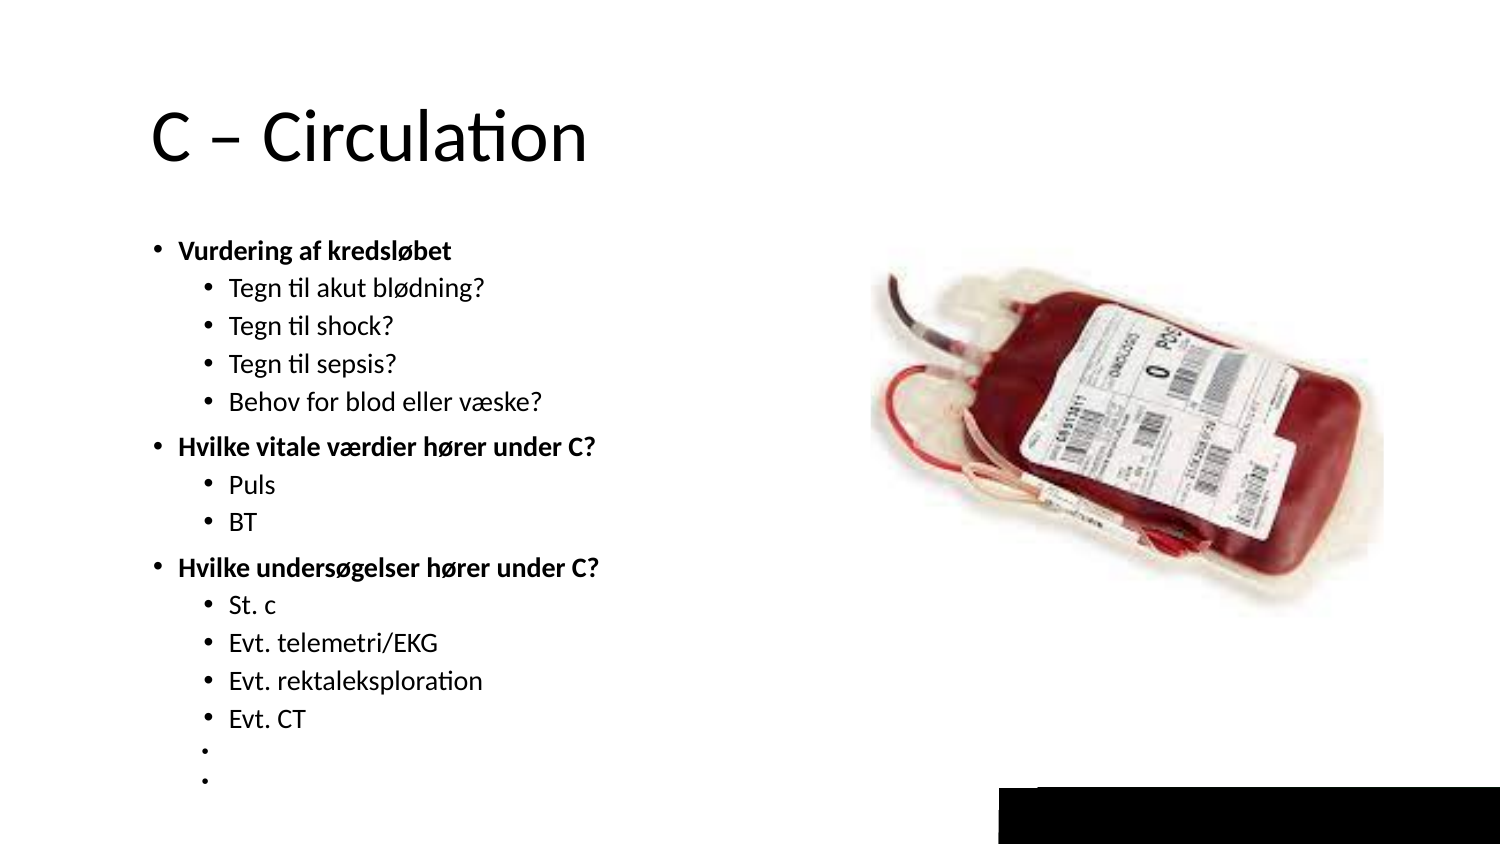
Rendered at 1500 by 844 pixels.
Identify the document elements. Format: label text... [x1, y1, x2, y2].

text_box [0, 0, 1500, 844]
text_box Vurdering af kredsløbet Tegn til akut blødning? Tegn til shock? Tegn til sepsis? Behov for blod eller væske? Hvilke vitale værdier hører under C? Puls BT Hvilke undersøgelser hører under C? St. c Evt. telemetri/EKG Evt. rektaleksploration Evt. CT [140, 230, 795, 801]
text_box C – Circulation [139, 61, 795, 184]
picture [870, 212, 1384, 636]
